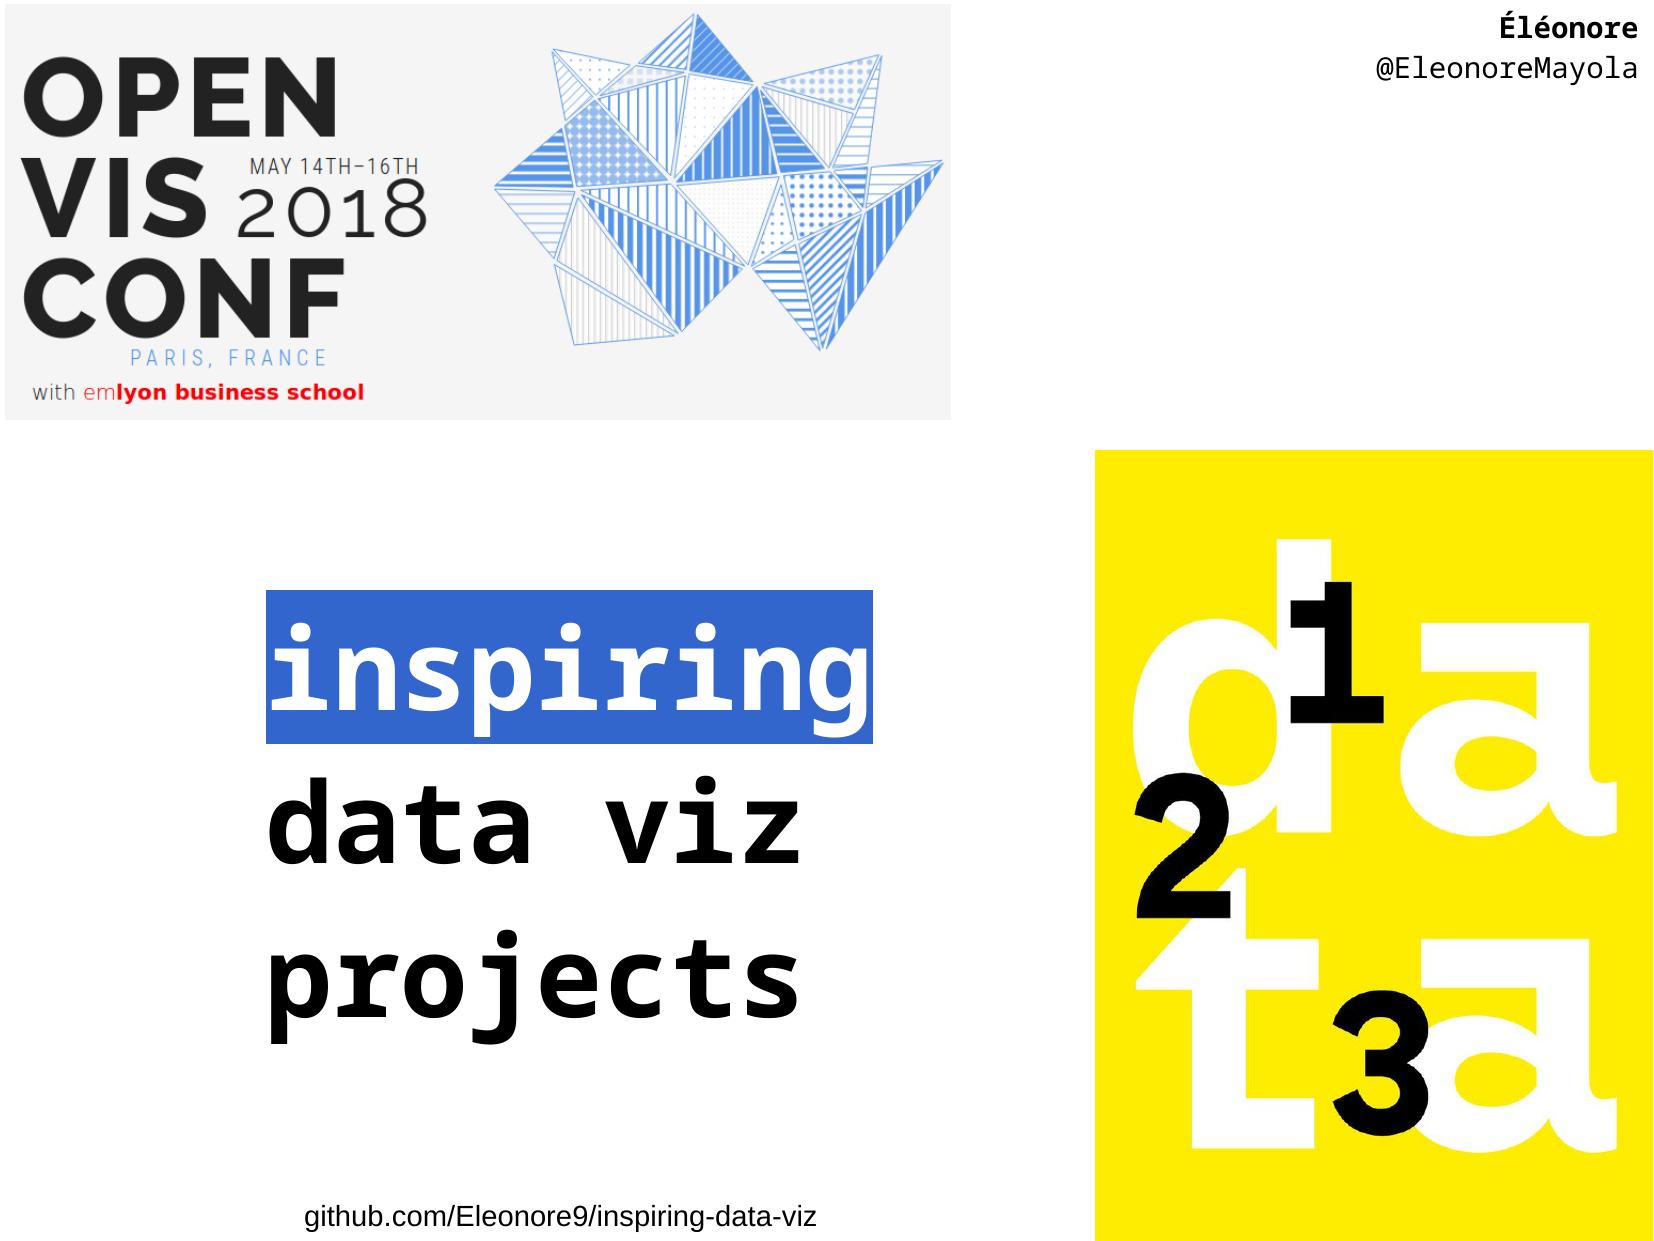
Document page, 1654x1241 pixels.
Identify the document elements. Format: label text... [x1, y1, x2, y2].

text_box github.com/Eleonore9/inspiring-data-viz [289, 1192, 845, 1241]
text_box Éléonore @EleonoreMayola [1305, 0, 1654, 83]
picture [1095, 450, 1654, 1241]
picture [5, 4, 951, 420]
title inspiring data viz projects [265, 427, 957, 1213]
